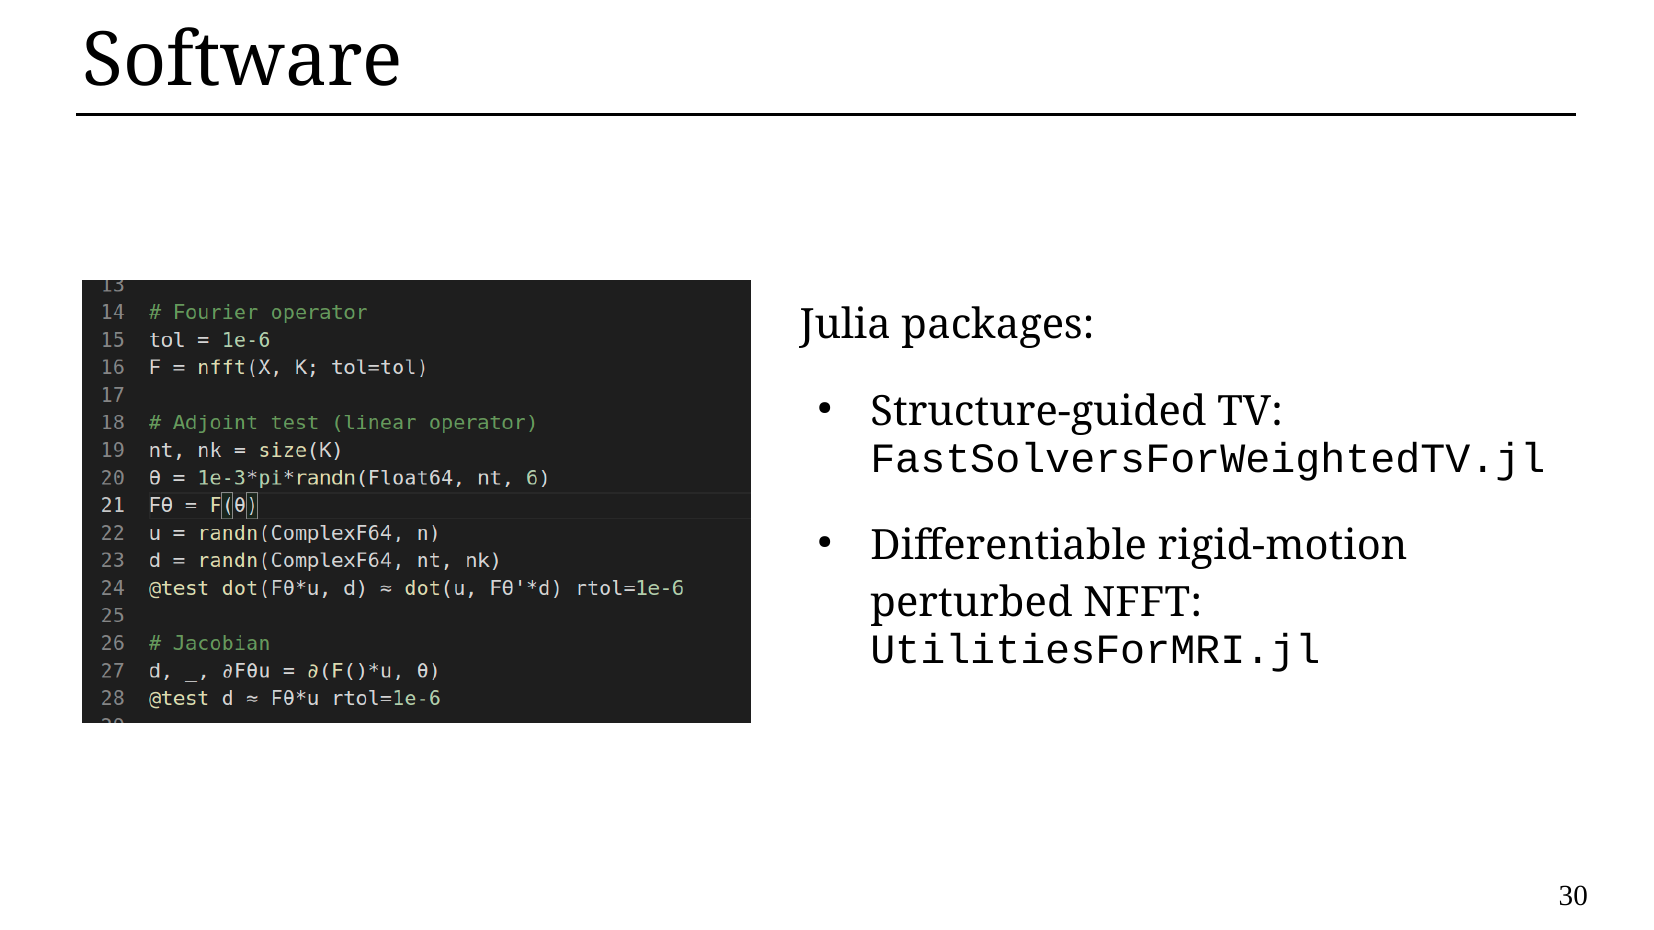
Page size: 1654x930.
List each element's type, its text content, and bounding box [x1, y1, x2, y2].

picture [82, 280, 751, 723]
title Software [82, 7, 1571, 105]
list Julia packages: Structure-guided TV: FastSolversForWeightedTV.jl Differentiable rigid-motion perturbed NFFT: UtilitiesForMRI.jl [799, 294, 1552, 715]
